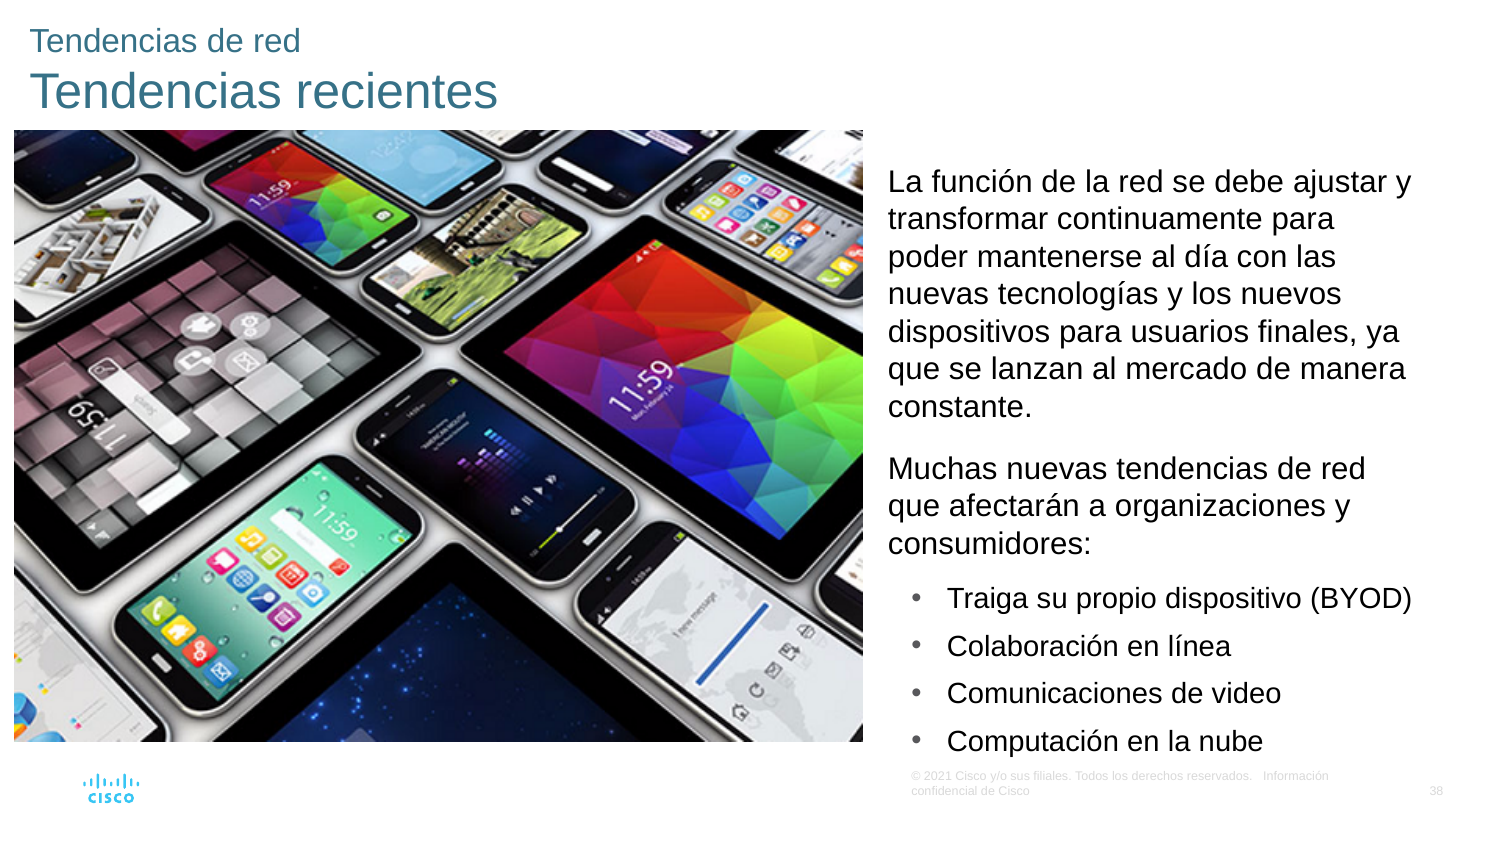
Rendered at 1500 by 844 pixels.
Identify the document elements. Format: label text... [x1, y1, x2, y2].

picture [14, 130, 863, 742]
title Tendencias de red Tendencias recientes [14, 6, 1500, 131]
list La función de la red se debe ajustar y transformar continuamente para poder mantenerse al día con las nuevas tecnologías y los nuevos dispositivos para usuarios finales, ya que se lanzan al mercado de manera constante. Muchas nuevas tendencias de red que afectarán a organizaciones y consumidores: Traiga su propio dispositivo (BYOD) Colaboración en línea Comunicaciones de video Computación en la nube [873, 91, 1452, 717]
